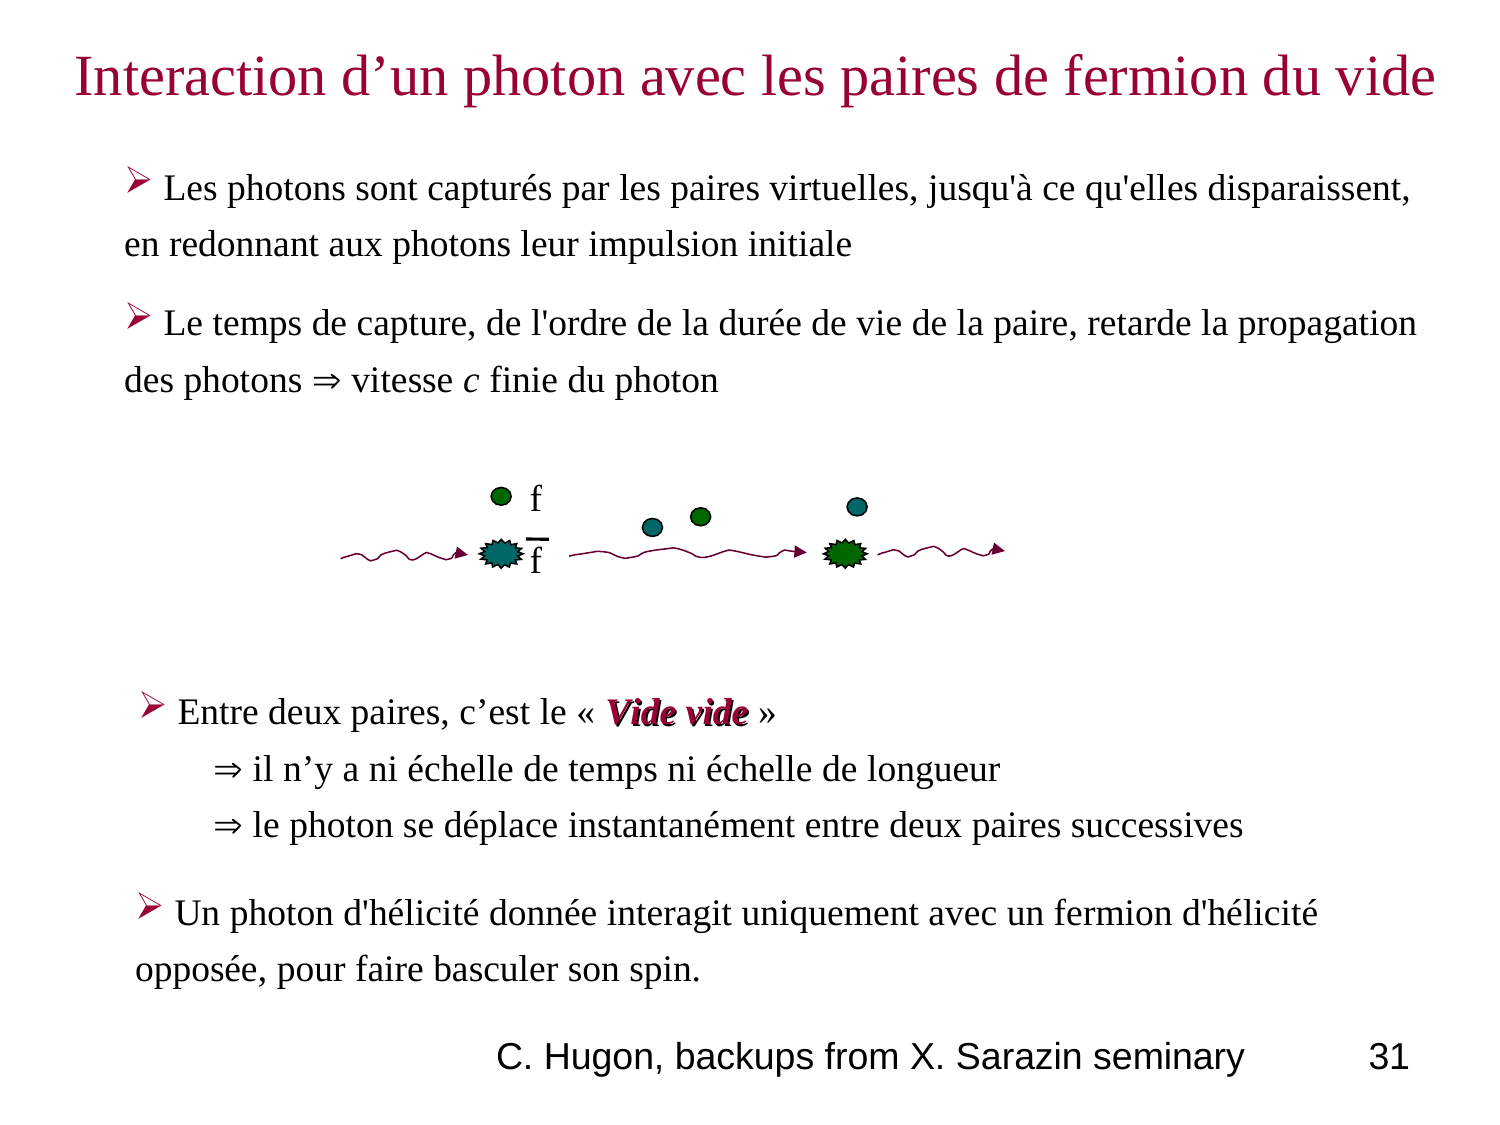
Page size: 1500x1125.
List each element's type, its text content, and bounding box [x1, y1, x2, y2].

text_box [642, 518, 663, 537]
text_box Un photon d'hélicité donnée interagit uniquement avec un fermion d'hélicité opposée, pour faire basculer son spin. [120, 869, 1422, 998]
text_box f [514, 528, 598, 590]
text_box [823, 539, 868, 569]
text_box Les photons sont capturés par les paires virtuelles, jusqu'à ce qu'elles disparaissent, en redonnant aux photons leur impulsion initiale Le temps de capture, de l'ordre de la durée de vie de la paire, retarde la propagation des photons  vitesse c finie du photon [109, 143, 1442, 408]
text_box f [514, 466, 598, 527]
text_box [491, 487, 512, 506]
text_box Interaction d’un photon avec les paires de fermion du vide [59, 11, 1452, 115]
text_box [847, 497, 868, 516]
text_box [479, 539, 524, 569]
text_box [690, 507, 711, 526]
text_box Entre deux paires, c’est le « Vide vide »  il n’y a ni échelle de temps ni échelle de longueur  le photon se déplace instantanément entre deux paires successives [123, 668, 1261, 853]
